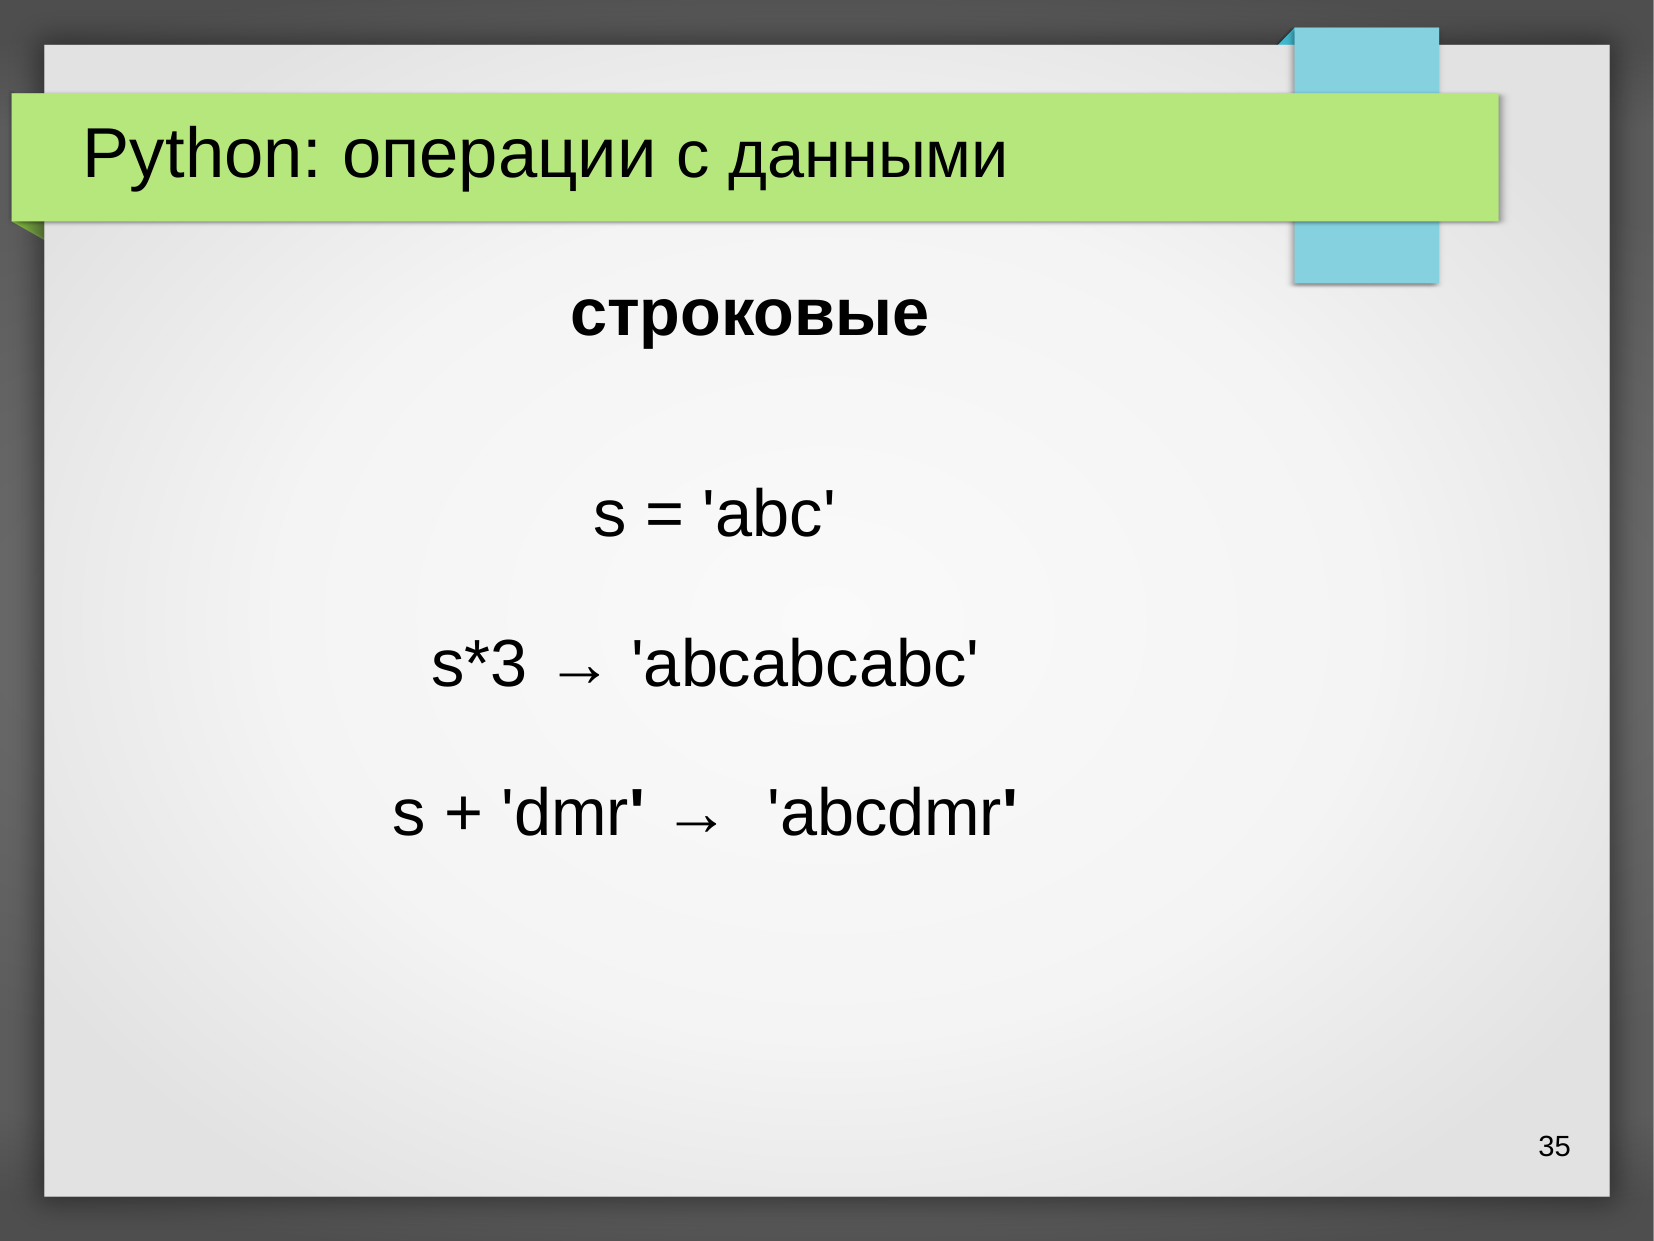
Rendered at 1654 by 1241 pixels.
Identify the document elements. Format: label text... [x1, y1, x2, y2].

text_box s = 'abc' s*3 → 'abcabcabc' s + 'dmr' → 'abcdmr' [236, 476, 1193, 851]
picture [0, 0, 1654, 1241]
title Python: операции с данными [82, 49, 1571, 257]
text_box строковые [448, 257, 1052, 367]
